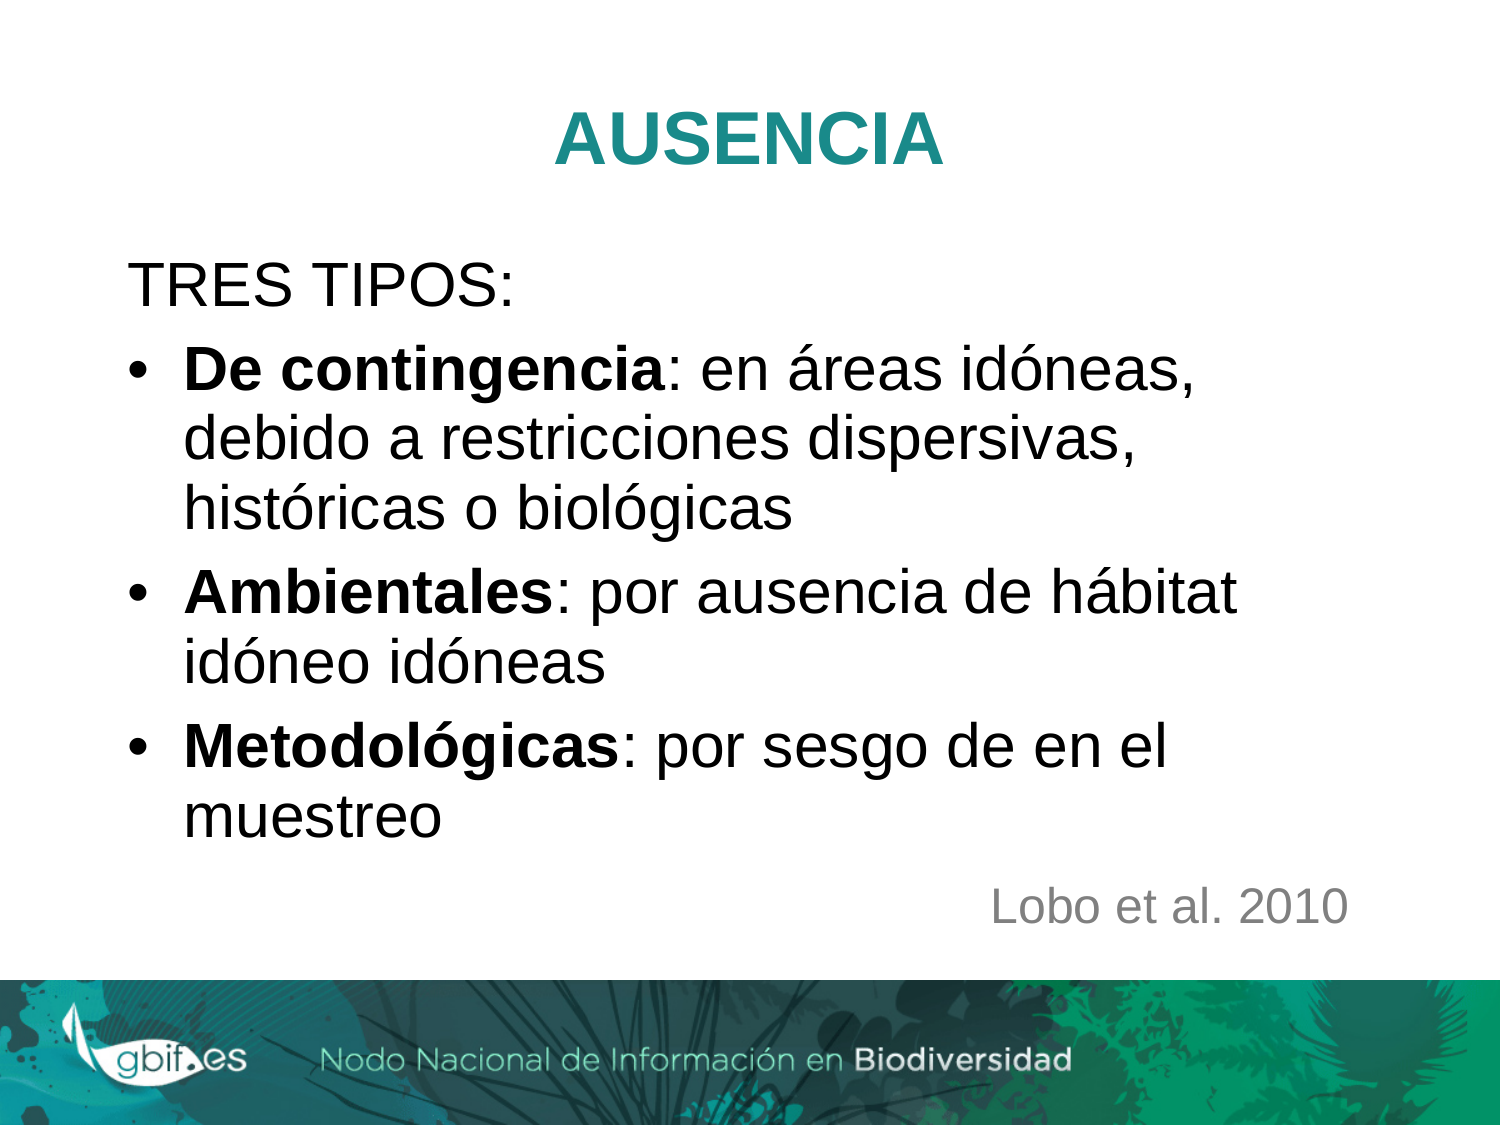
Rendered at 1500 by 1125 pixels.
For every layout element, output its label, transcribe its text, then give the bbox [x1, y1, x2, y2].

title AUSENCIA [112, 68, 1388, 209]
picture [0, 980, 1500, 1125]
text_box Lobo et al. 2010 [976, 866, 1500, 942]
list TRES TIPOS: De contingencia: en áreas idóneas, debido a restricciones dispersivas, históricas o biológicas Ambientales: por ausencia de hábitat idóneo idóneas Metodológicas: por sesgo de en el muestreo [112, 241, 1388, 955]
